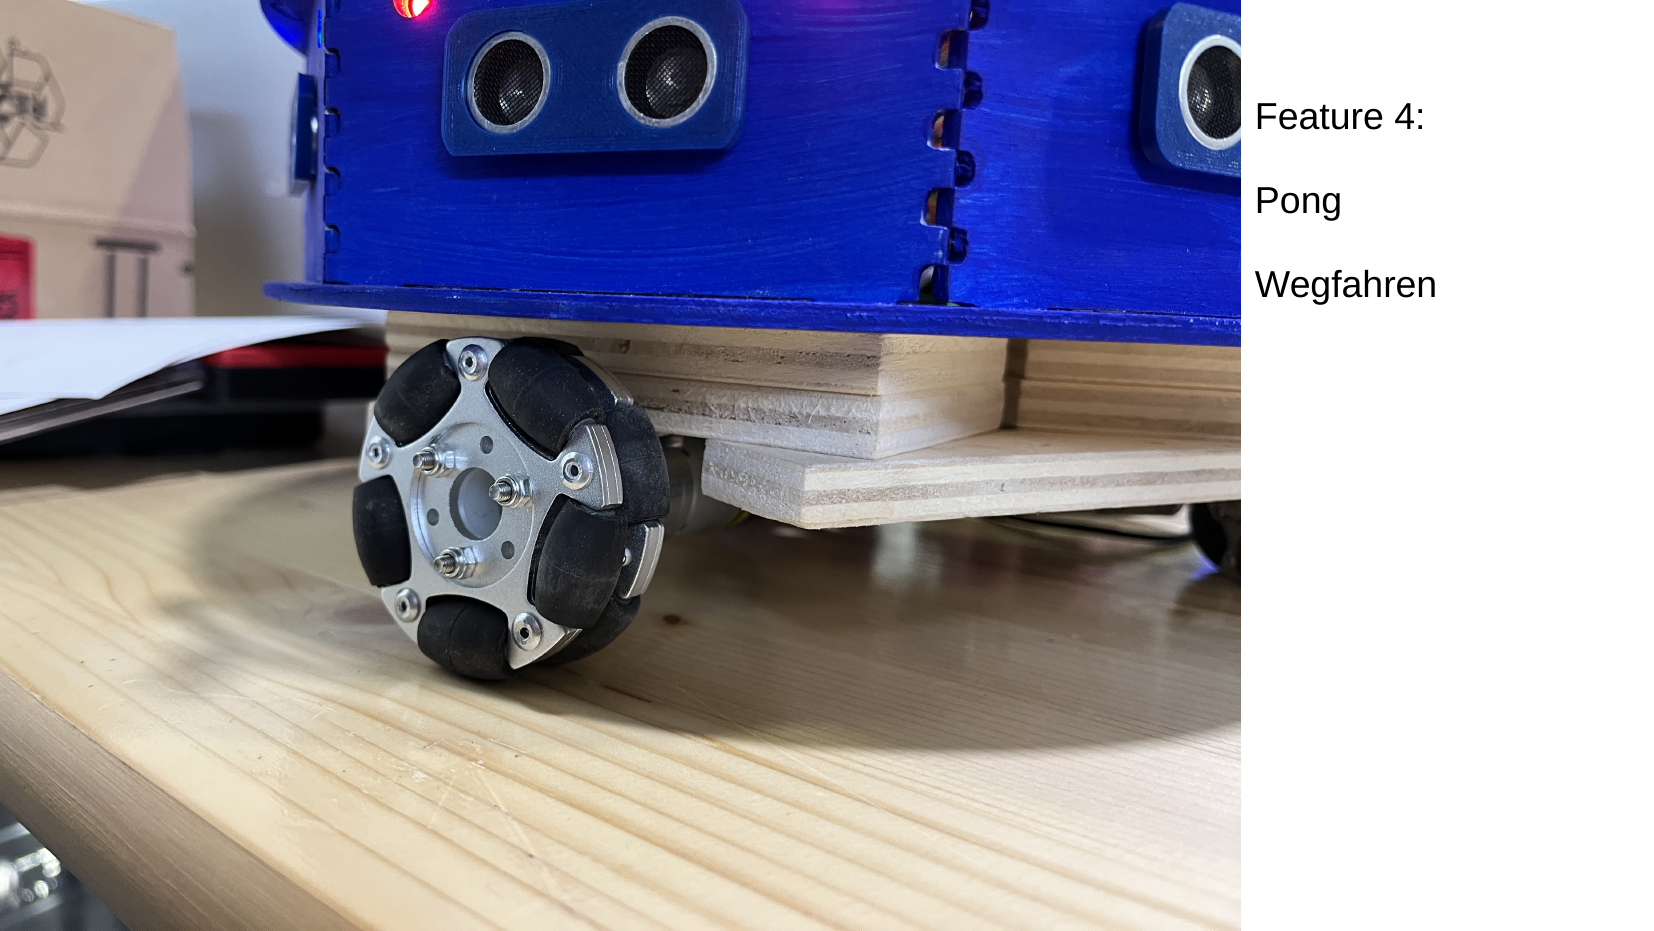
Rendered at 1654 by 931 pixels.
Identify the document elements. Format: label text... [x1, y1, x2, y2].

picture [0, 0, 1241, 931]
text_box Feature 4: Pong Wegfahren [1240, 87, 1625, 355]
